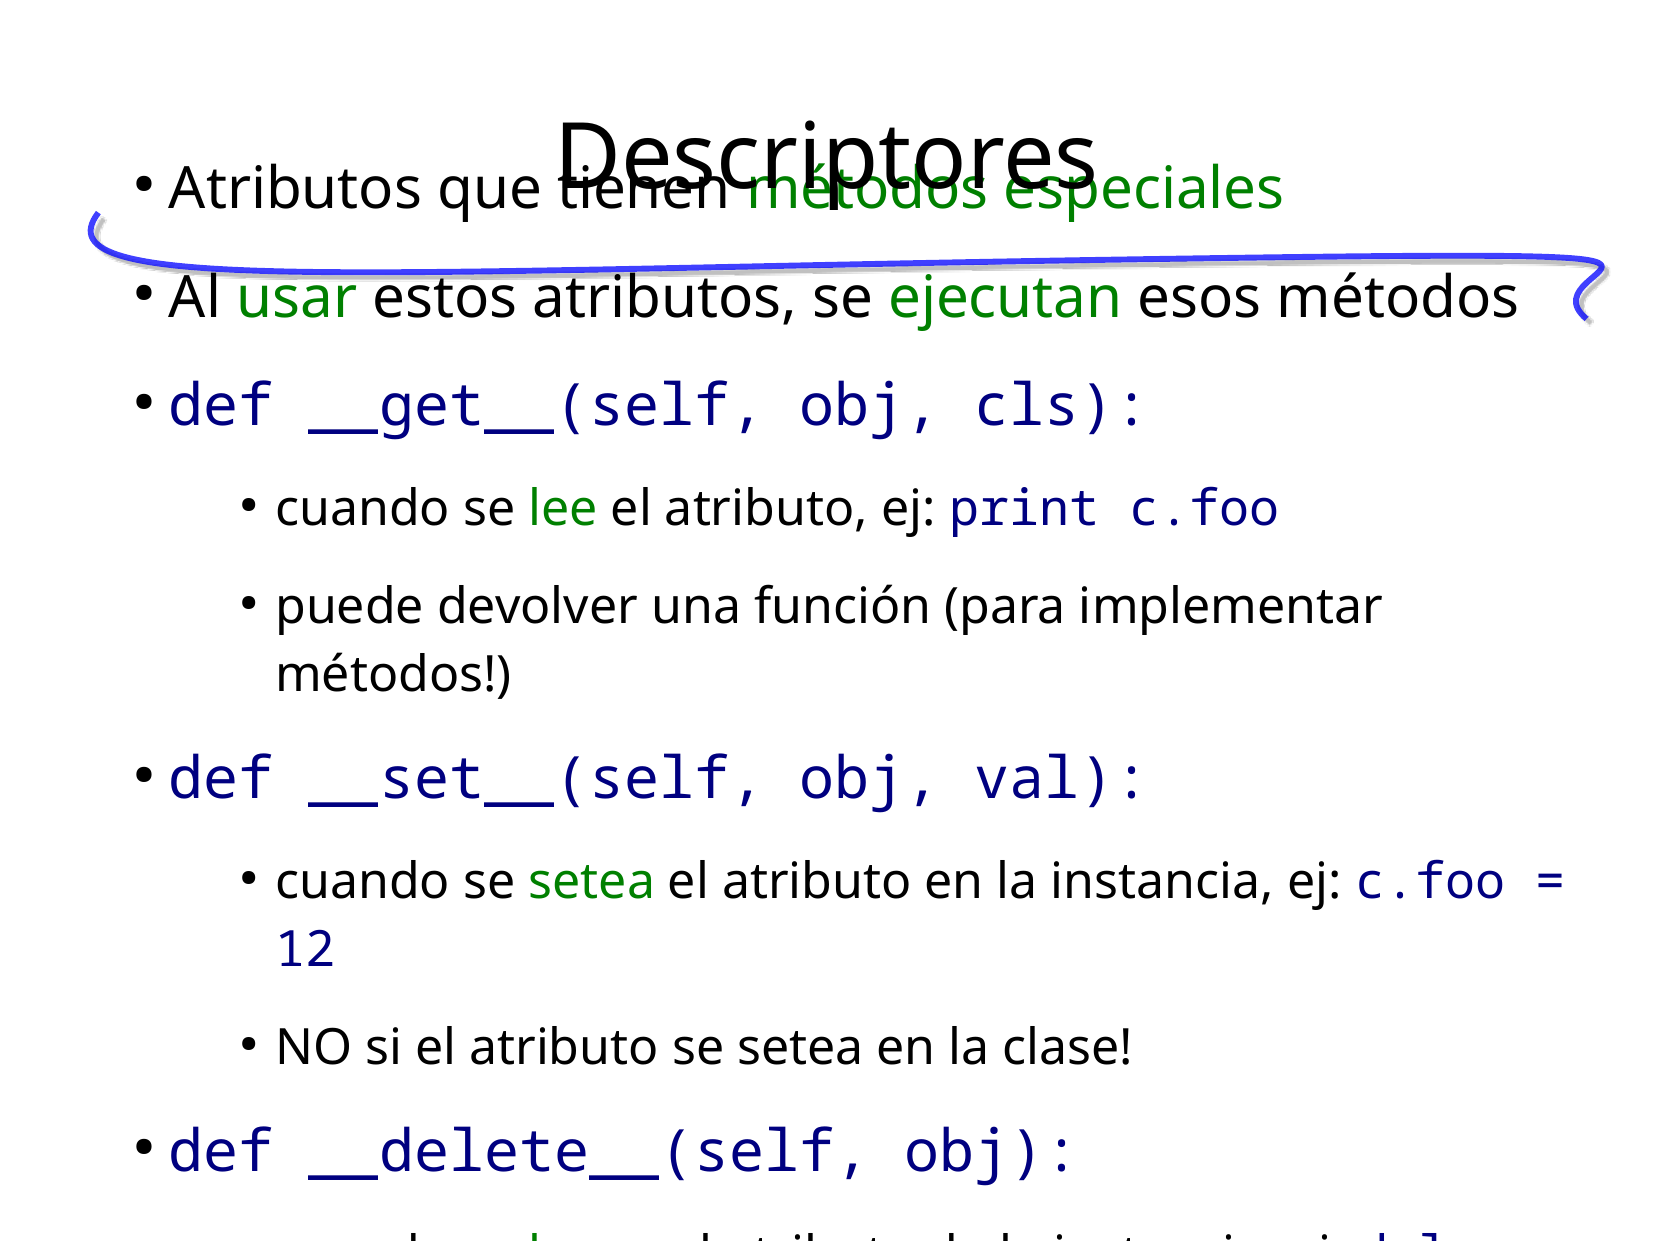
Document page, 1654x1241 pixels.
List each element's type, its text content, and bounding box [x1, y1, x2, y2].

title Descriptores [82, 49, 1571, 257]
subtitle Atributos que tienen métodos especiales Al usar estos atributos, se ejecutan esos métodos def __get__(self, obj, cls): cuando se lee el atributo, ej: print c.foo puede devolver una función (para implementar métodos!) def __set__(self, obj, val): cuando se setea el atributo en la instancia, ej: c.foo = 12 NO si el atributo se setea en la clase! def __delete__(self, obj): cuando se borra el atributo de la instancia, ej: del c.foo [98, 324, 1619, 1176]
